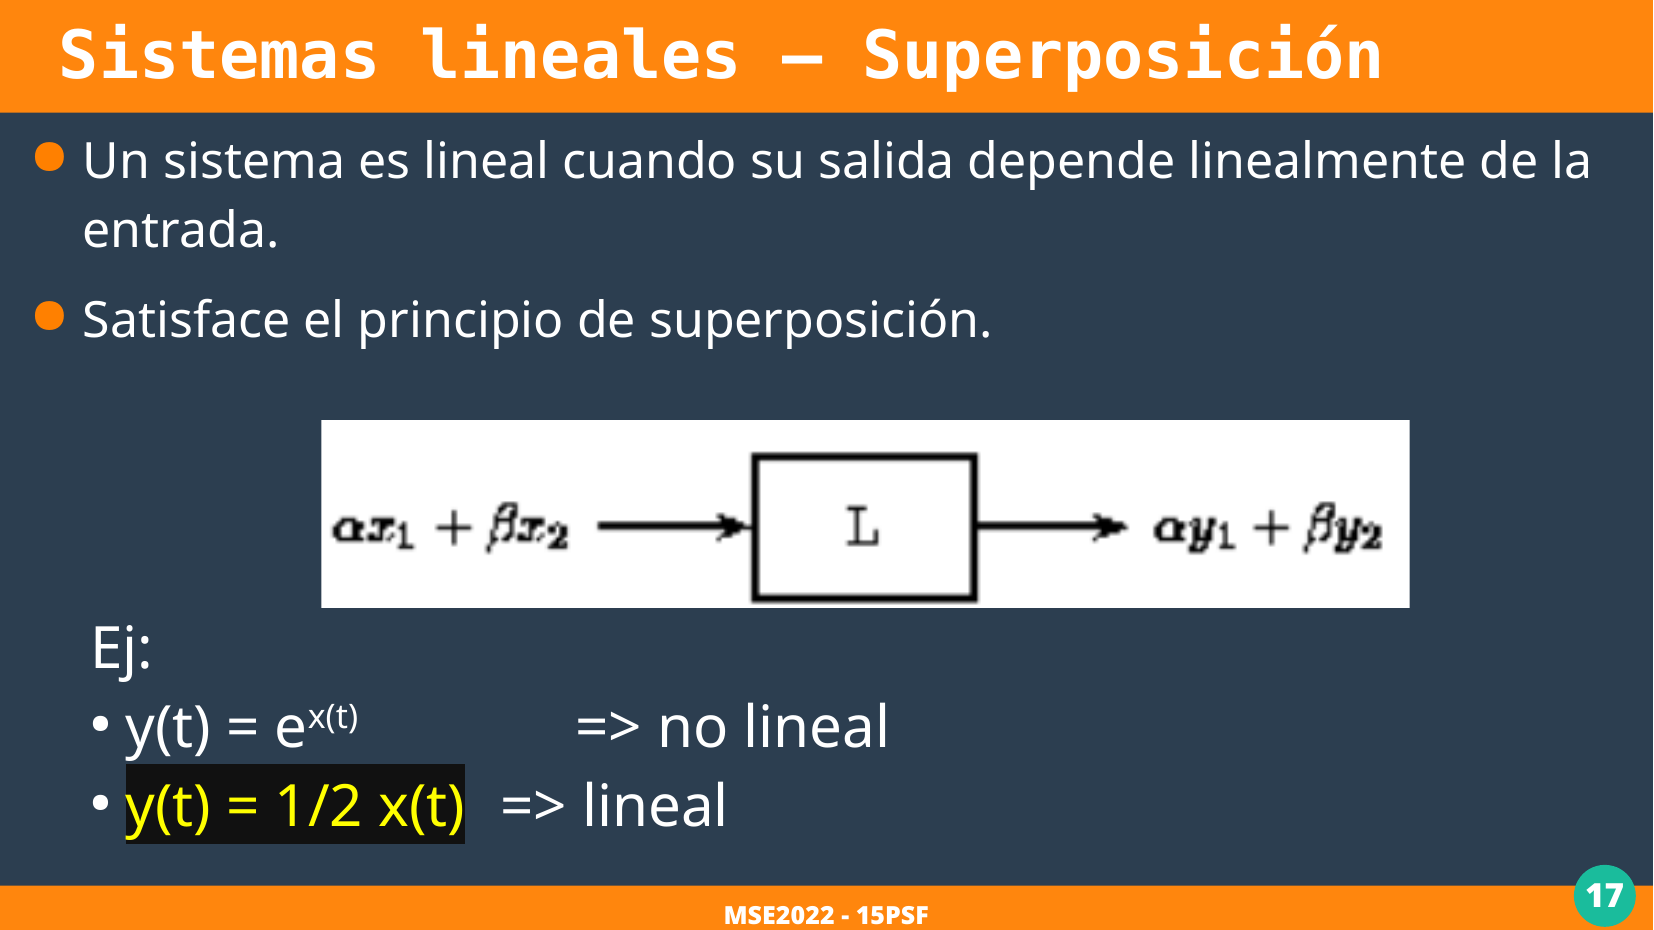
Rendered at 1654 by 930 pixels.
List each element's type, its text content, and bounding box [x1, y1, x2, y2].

title Sistemas lineales – Superposición [58, 16, 1594, 125]
text_box Ej: y(t) = ex(t) => no lineal y(t) = 1/2 x(t) => lineal [75, 592, 794, 857]
list Un sistema es lineal cuando su salida depende linealmente de la entrada. Satisface el principio de superposición. [11, 125, 1612, 525]
picture [321, 420, 1410, 608]
